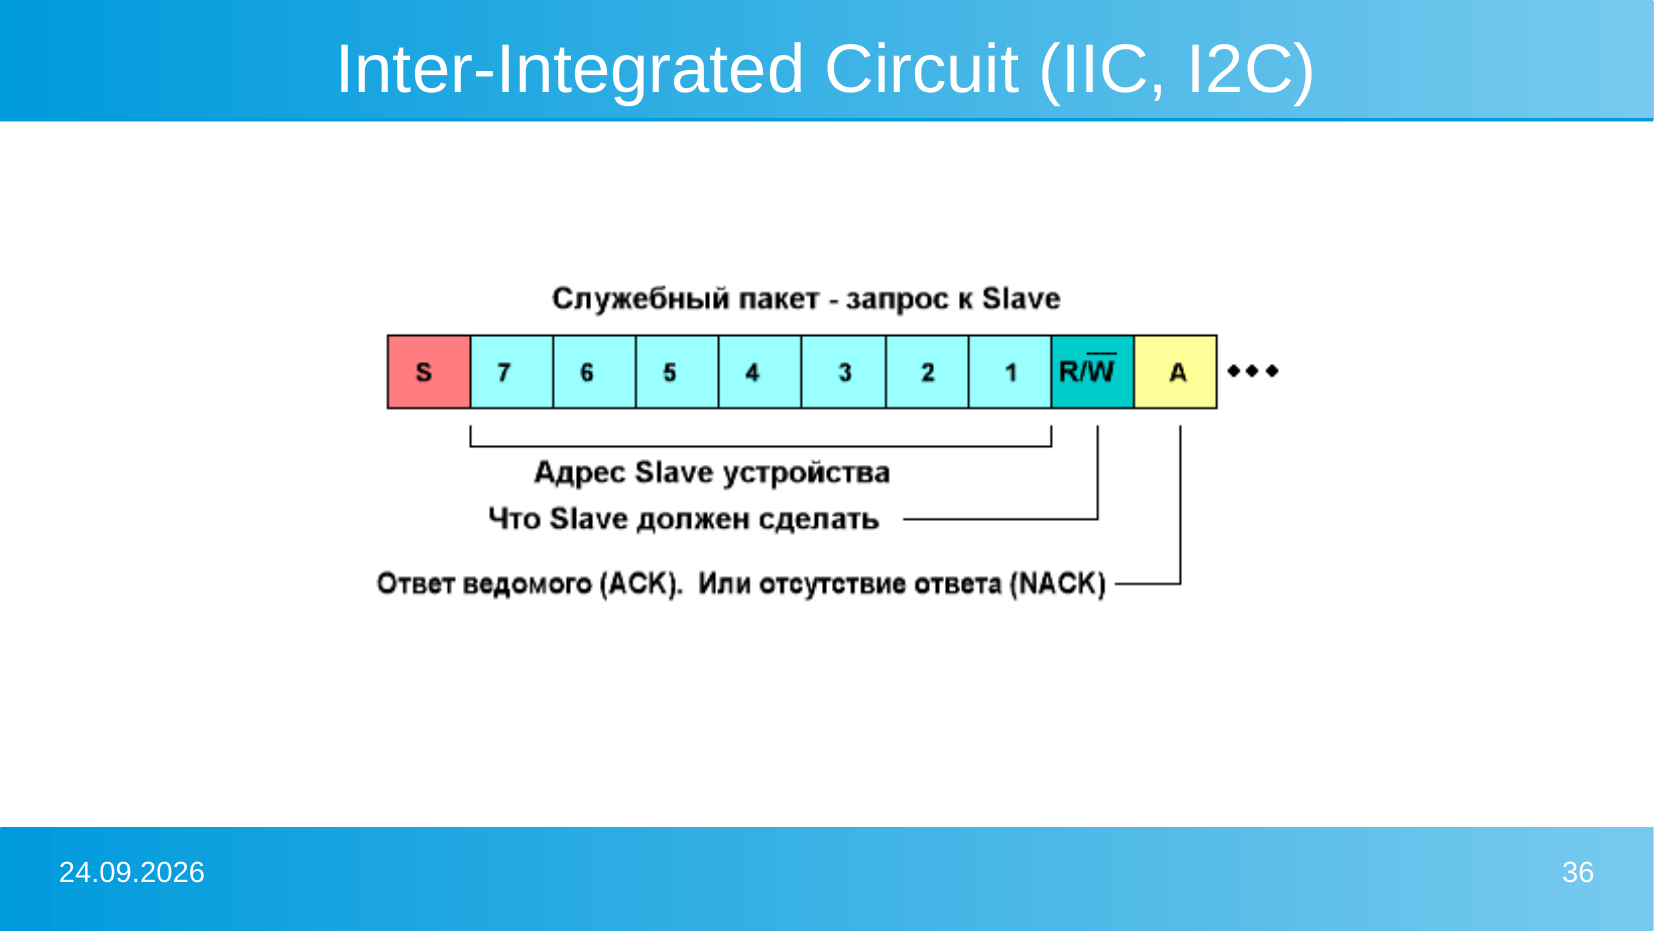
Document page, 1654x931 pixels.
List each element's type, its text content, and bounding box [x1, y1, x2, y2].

picture [341, 242, 1313, 638]
title Inter-Integrated Circuit (IIC, I2C) [59, 29, 1595, 108]
